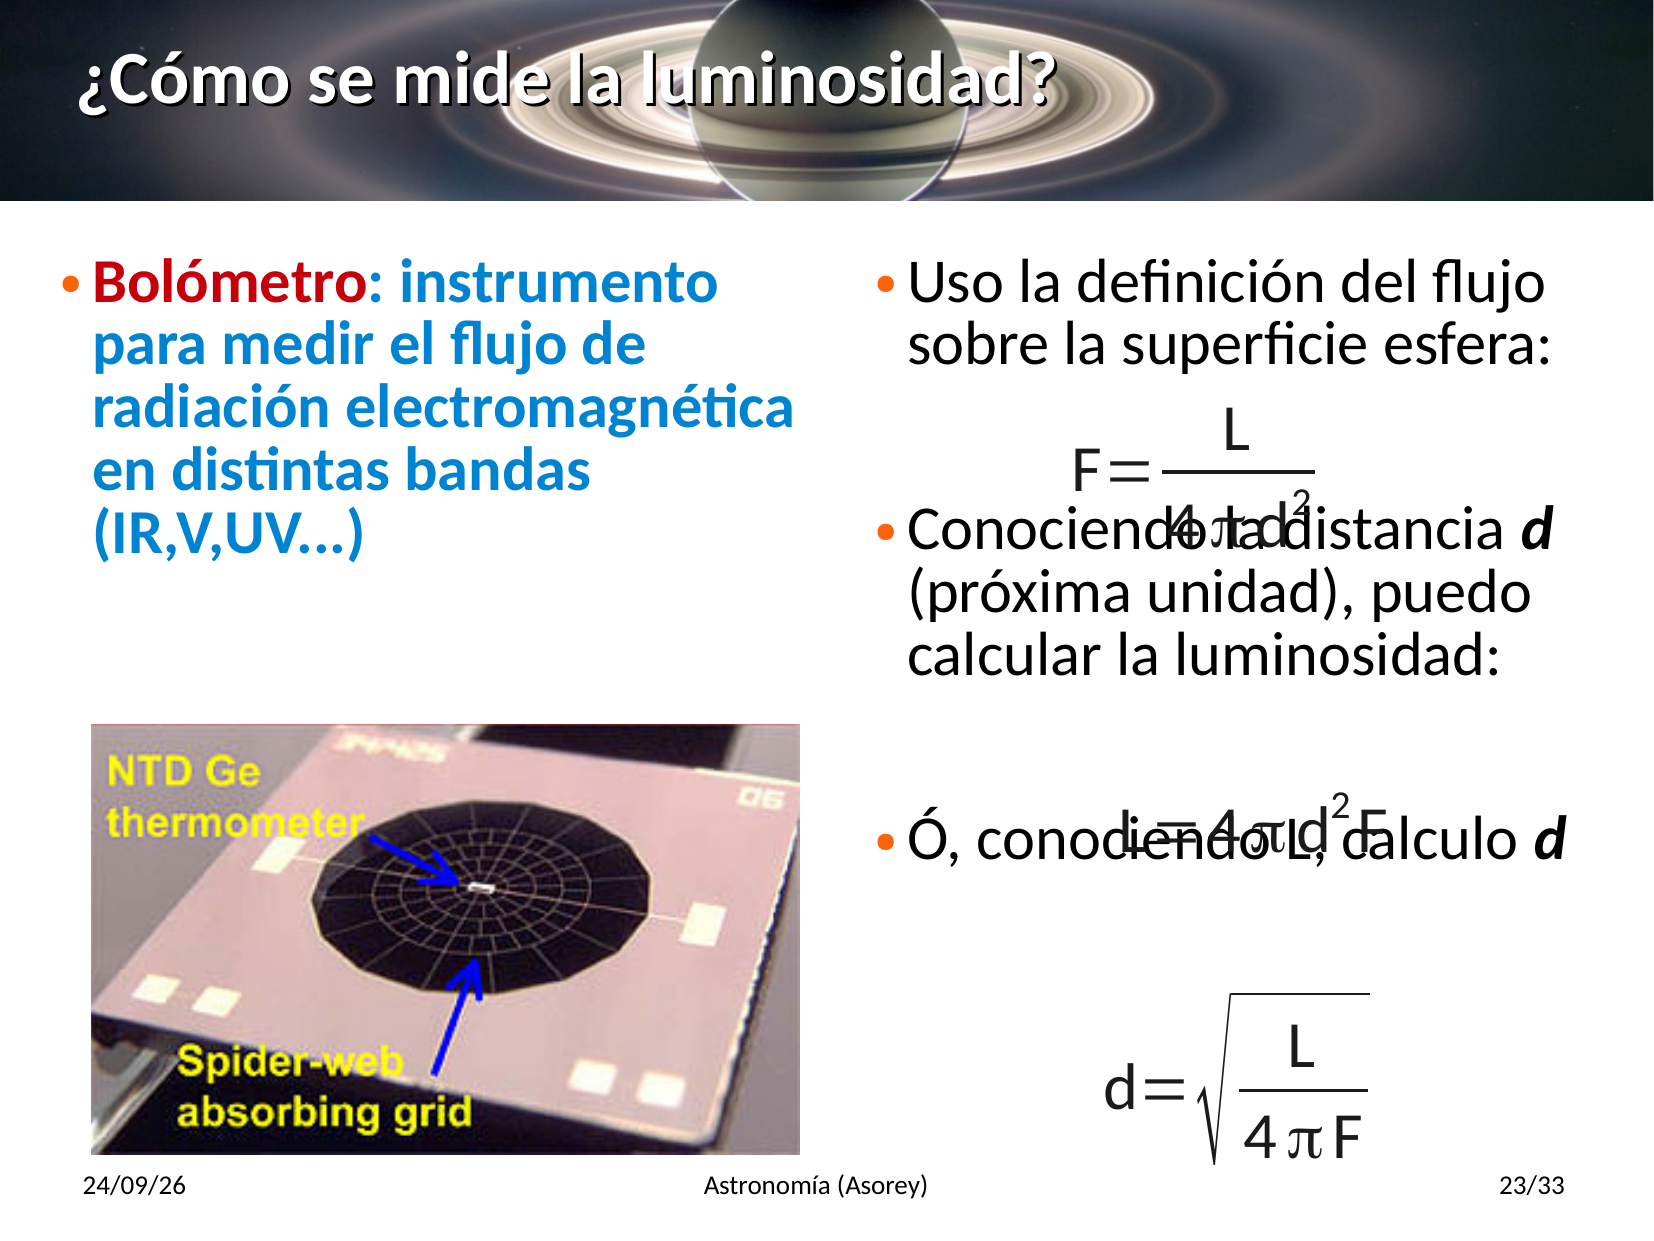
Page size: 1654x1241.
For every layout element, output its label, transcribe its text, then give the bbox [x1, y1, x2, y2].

picture [91, 724, 800, 1155]
list Uso la definición del flujo sobre la superficie esfera: Conociendo la distancia d (próxima unidad), puedo calcular la luminosidad: Ó, conociendo L, calculo d [845, 255, 1572, 1156]
picture [0, 0, 1654, 201]
chart [1111, 781, 1396, 871]
list Bolómetro: instrumento para medir el flujo de radiación electromagnética en distintas bandas (IR,V,UV...) [30, 255, 841, 685]
chart [1096, 990, 1377, 1177]
chart [1065, 386, 1324, 566]
title ¿Cómo se mide la luminosidad? [75, 19, 1564, 151]
